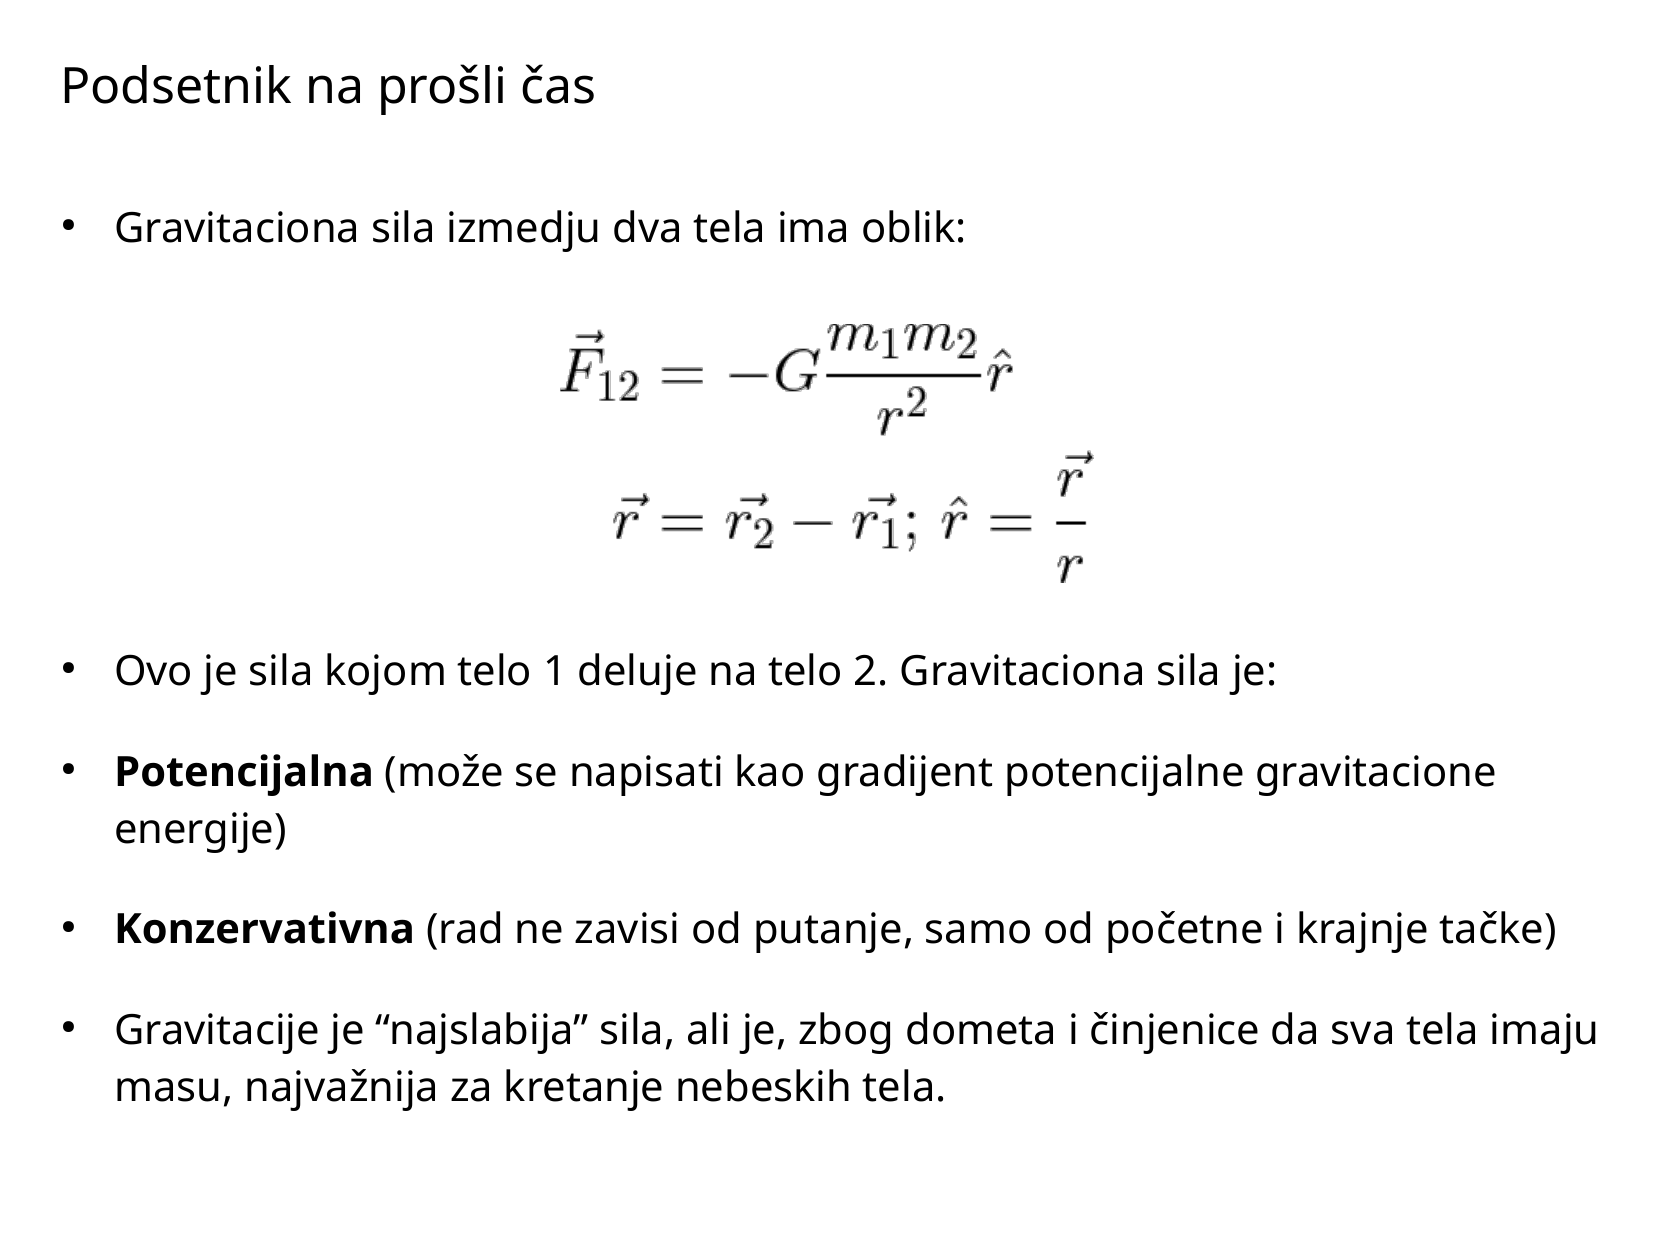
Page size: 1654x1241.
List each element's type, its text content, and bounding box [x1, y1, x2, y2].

picture [559, 324, 1094, 583]
list Gravitaciona sila izmedju dva tela ima oblik: Ovo je sila kojom telo 1 deluje na telo 2. Gravitaciona sila je: Potencijalna (može se napisati kao gradijent potencijalne gravitacione energije) Konzervativna (rad ne zavisi od putanje, samo od početne i krajnje tačke) Gravitacije je “najslabija” sila, ali je, zbog dometa i činjenice da sva tela imaju masu, najvažnija za kretanje nebeskih tela. [43, 197, 1633, 1171]
title Podsetnik na prošli čas [59, 17, 1648, 150]
